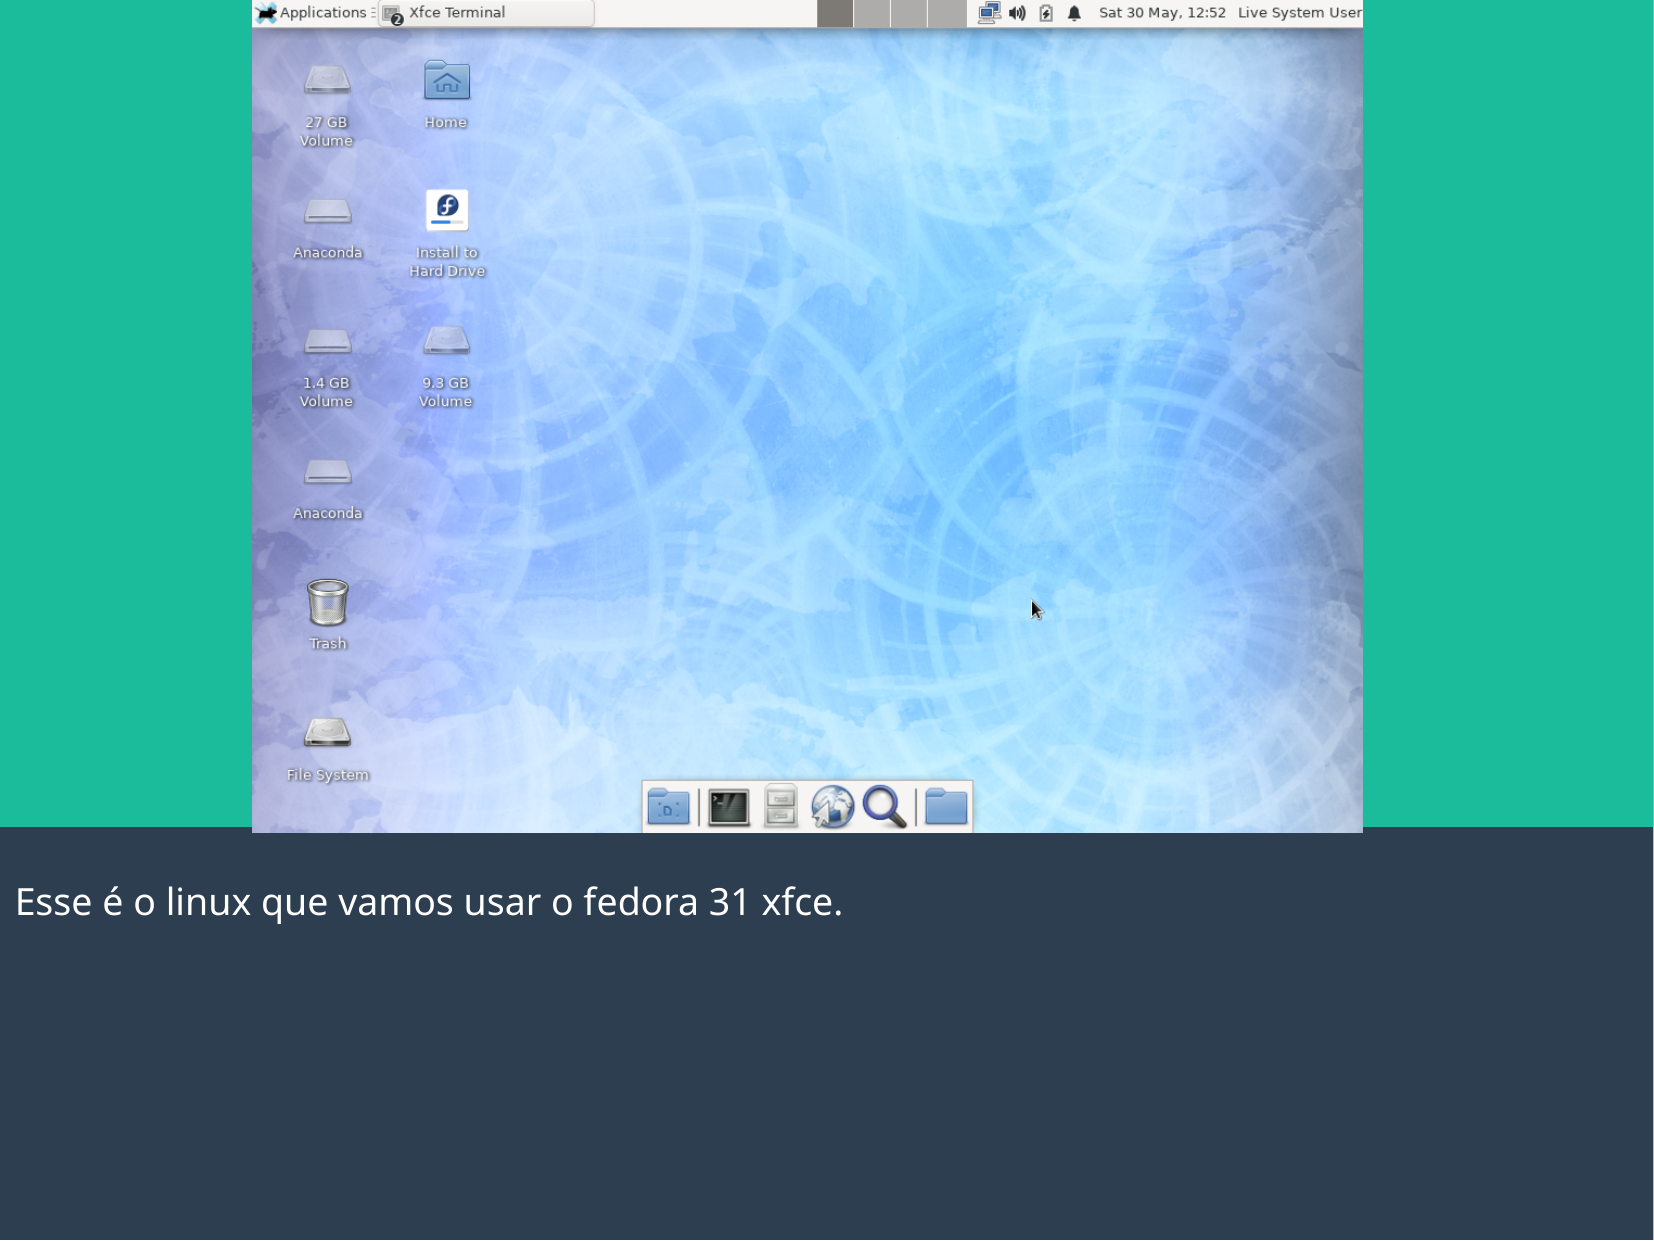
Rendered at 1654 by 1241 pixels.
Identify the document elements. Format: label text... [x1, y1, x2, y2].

picture [252, 0, 1363, 833]
text_box Esse é o linux que vamos usar o fedora 31 xfce. [0, 868, 1516, 971]
